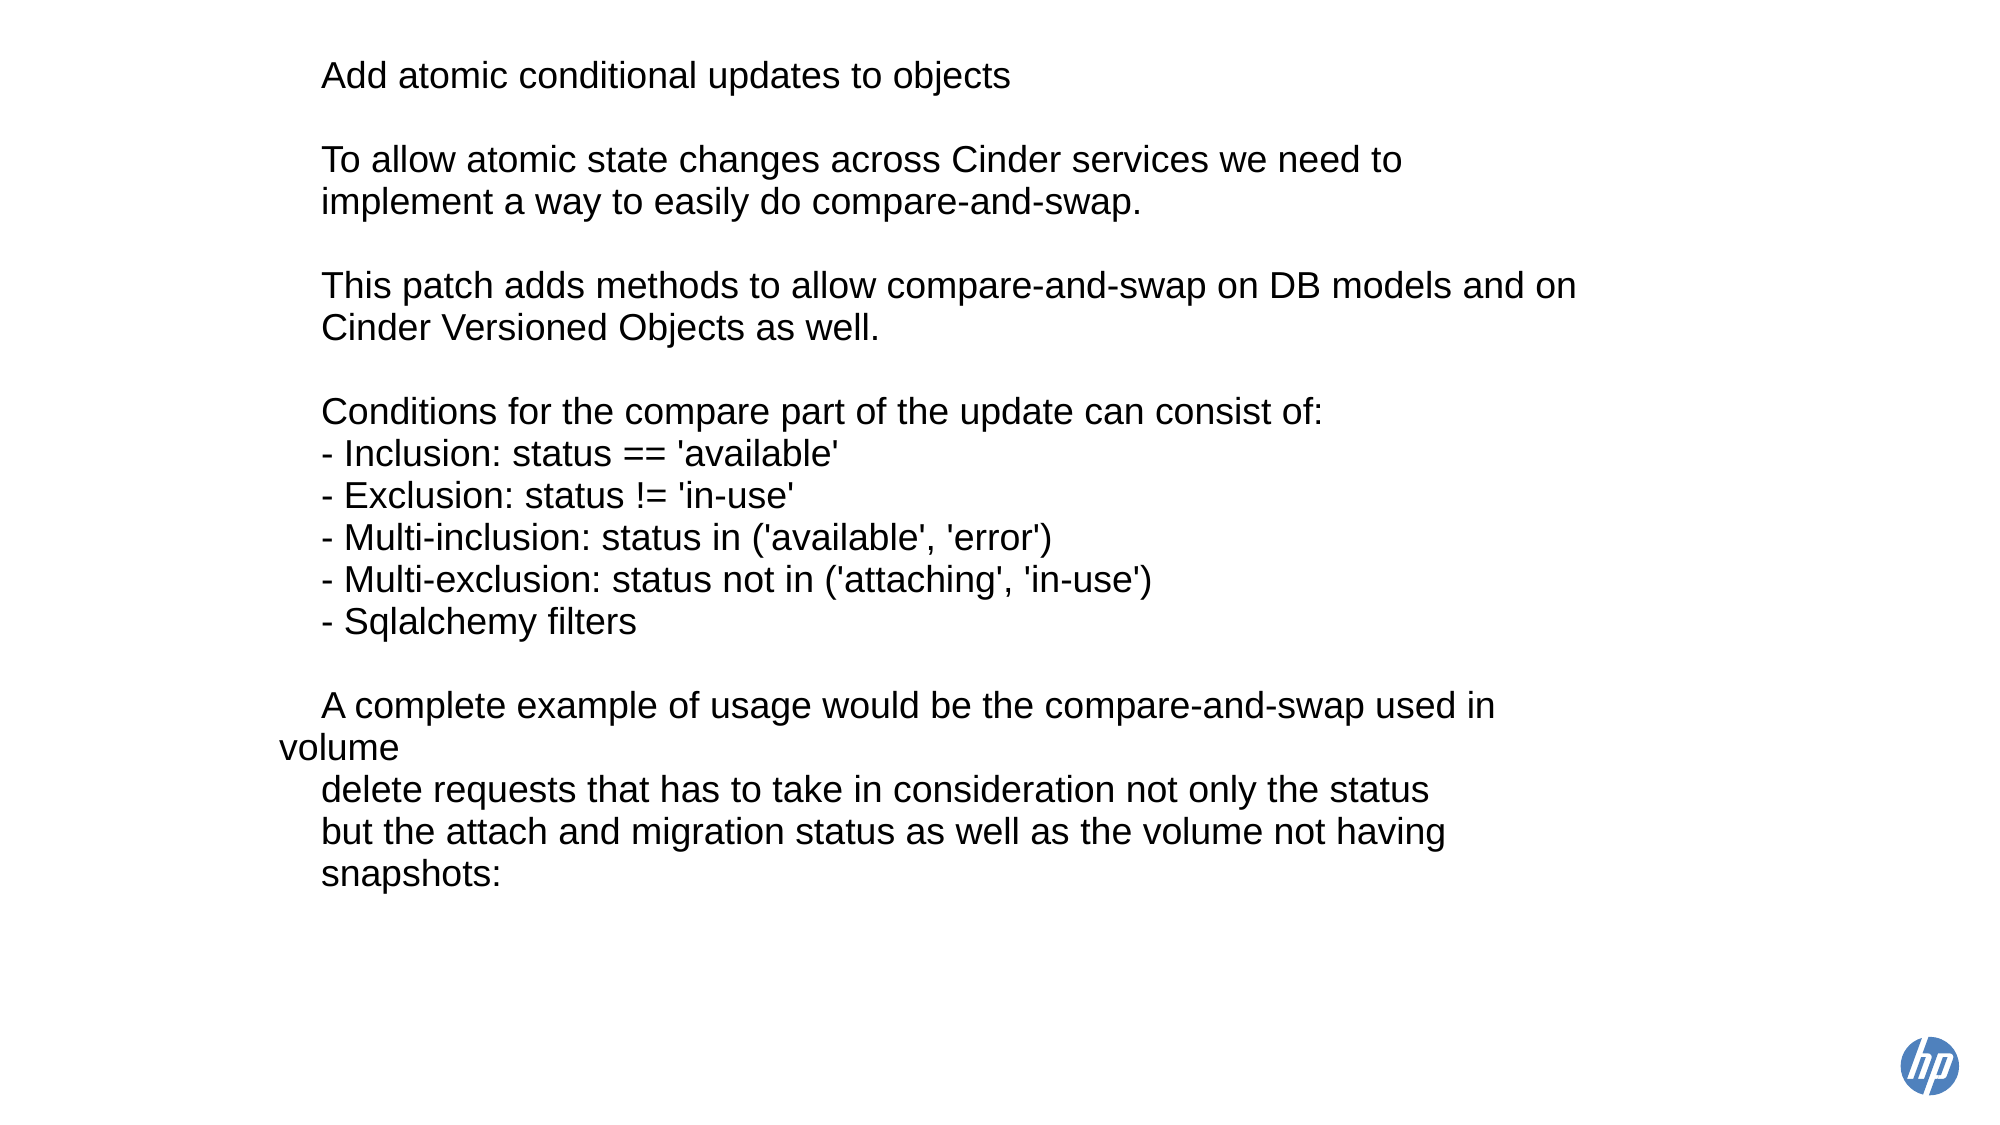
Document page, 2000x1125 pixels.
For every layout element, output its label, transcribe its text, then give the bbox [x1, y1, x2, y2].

text_box Add atomic conditional updates to objects To allow atomic state changes across Cinder services we need to implement a way to easily do compare-and-swap. This patch adds methods to allow compare-and-swap on DB models and on Cinder Versioned Objects as well. Conditions for the compare part of the update can consist of: - Inclusion: status == 'available' - Exclusion: status != 'in-use' - Multi-inclusion: status in ('available', 'error') - Multi-exclusion: status not in ('attaching', 'in-use') - Sqlalchemy filters A complete example of usage would be the compare-and-swap used in volume delete requests that has to take in consideration not only the status but the attach and migration status as well as the volume not having snapshots: [264, 47, 1642, 1125]
